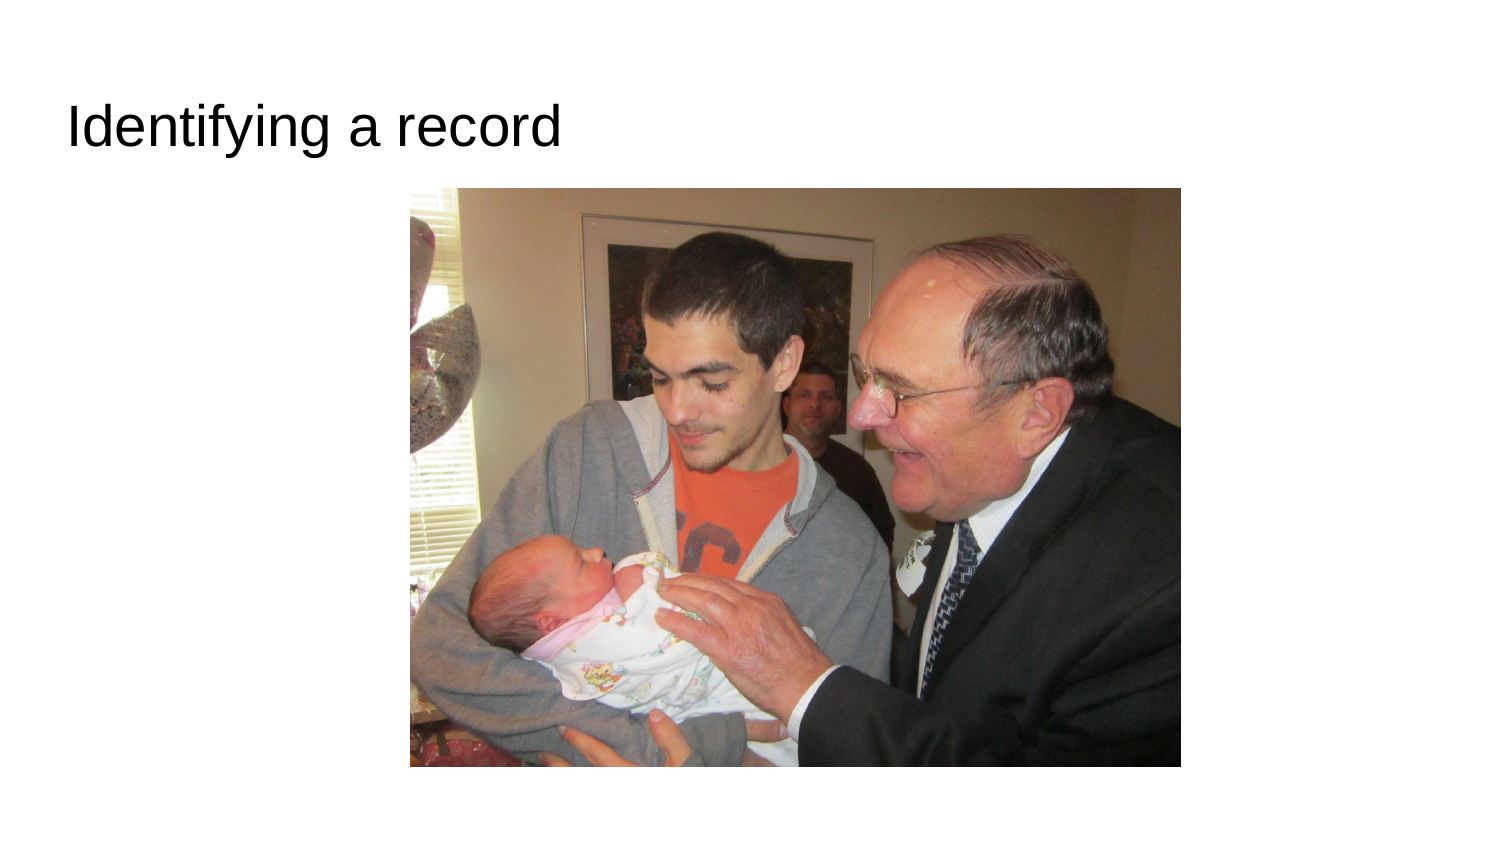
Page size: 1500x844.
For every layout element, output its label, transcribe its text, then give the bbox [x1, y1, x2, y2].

title Identifying a record [51, 72, 1449, 167]
picture [410, 188, 1181, 767]
